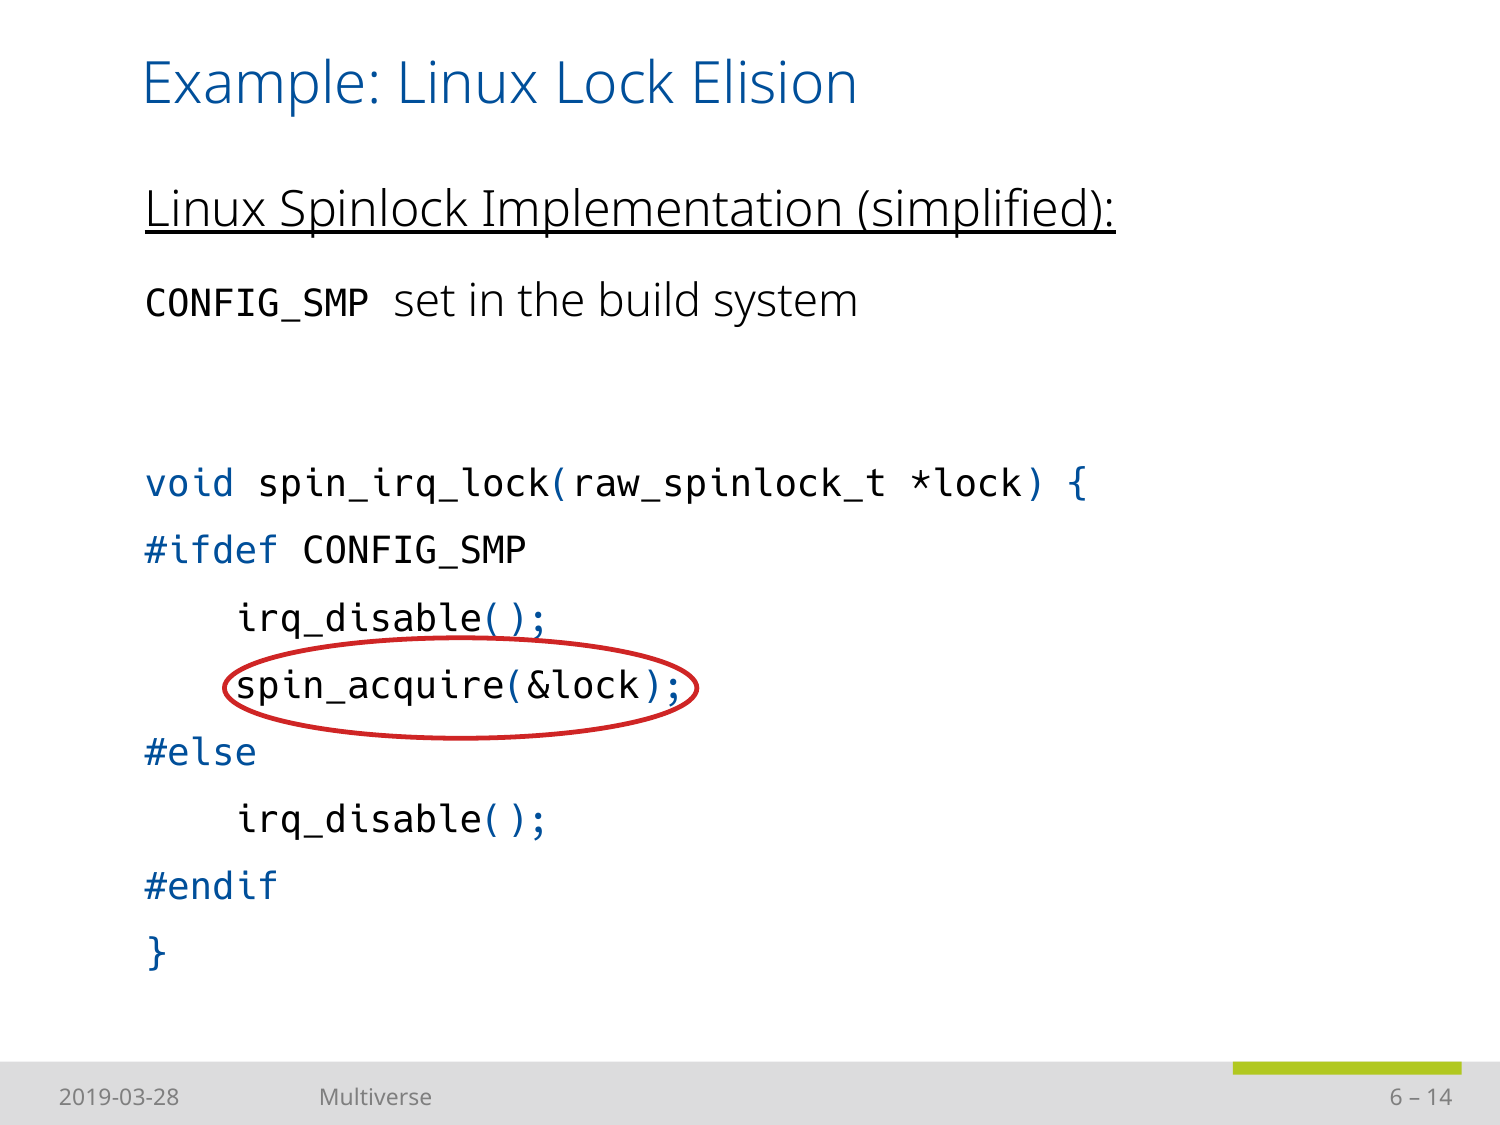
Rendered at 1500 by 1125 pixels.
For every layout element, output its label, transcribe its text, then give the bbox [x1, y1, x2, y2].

text_box void spin_irq_lock(raw_spinlock_t *lock) { #ifdef CONFIG_SMP irq_disable(); spin_acquire(&lock); #else irq_disable(); #endif } [129, 454, 1105, 984]
title Example: Linux Lock Elision [141, 41, 1223, 101]
text_box Linux Spinlock Implementation (simplified): [129, 165, 1007, 231]
text_box CONFIG_SMP set in the build system [129, 259, 934, 370]
